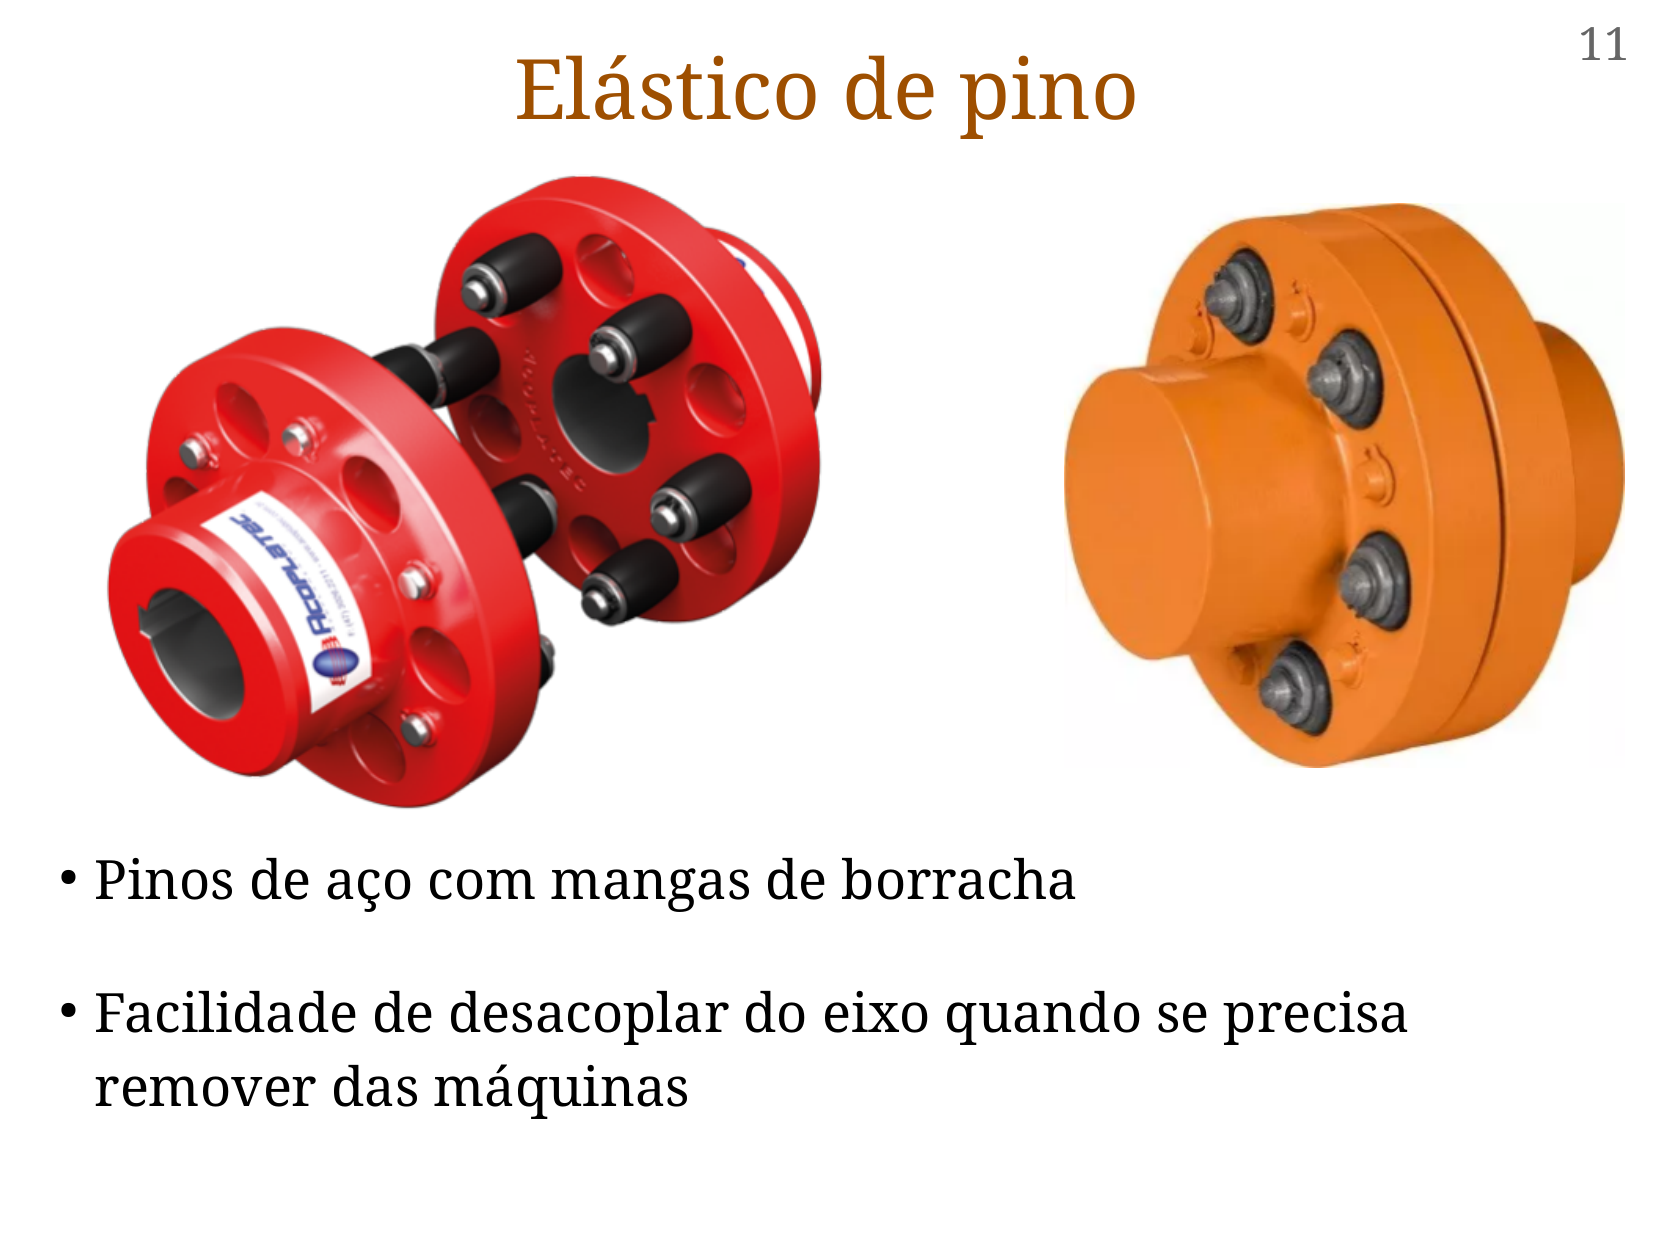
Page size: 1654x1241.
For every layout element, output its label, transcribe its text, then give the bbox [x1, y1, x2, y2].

picture [73, 103, 856, 885]
list Pinos de aço com mangas de borracha Facilidade de desacoplar do eixo quando se precisa remover das máquinas [59, 841, 1595, 1211]
picture [1064, 203, 1625, 768]
title Elástico de pino [59, 29, 1595, 148]
